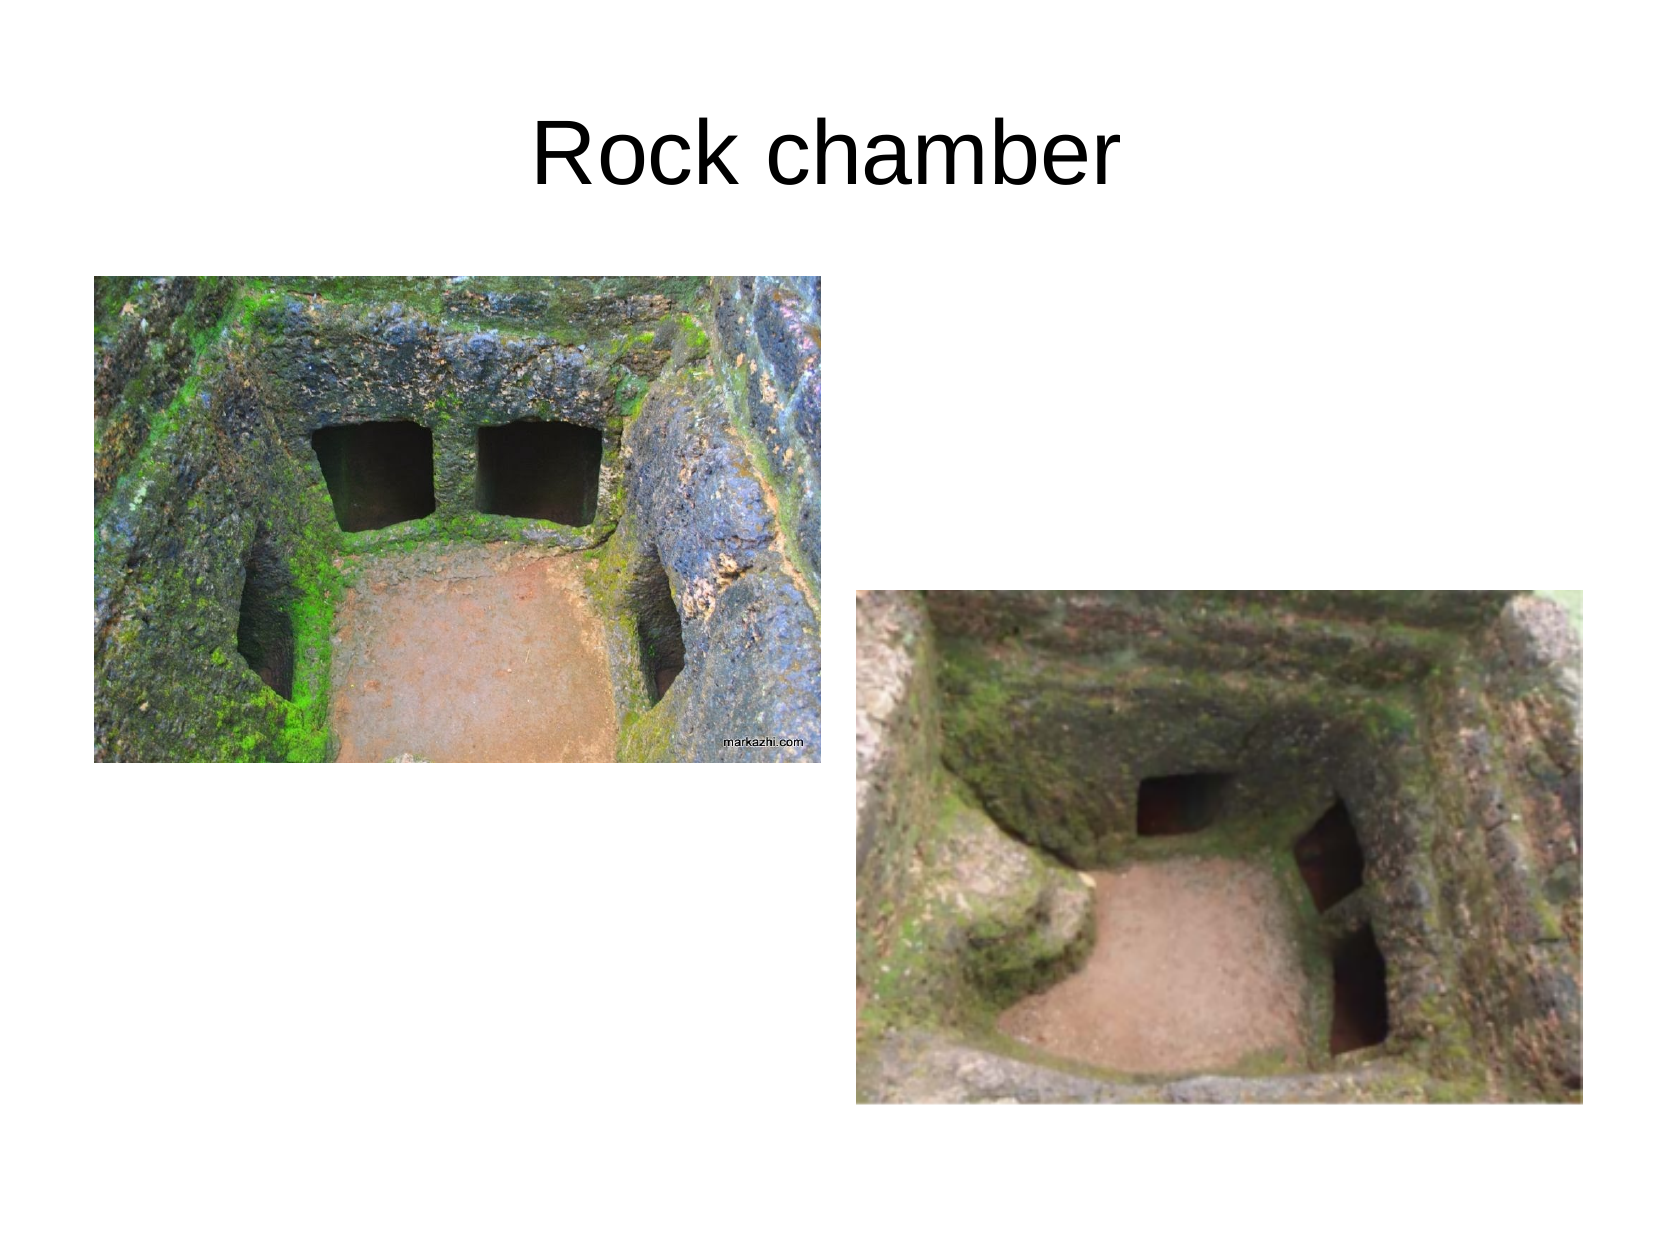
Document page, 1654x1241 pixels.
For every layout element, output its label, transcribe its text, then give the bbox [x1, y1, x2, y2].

title Rock chamber [82, 49, 1571, 257]
picture [856, 590, 1583, 1107]
picture [94, 276, 821, 763]
